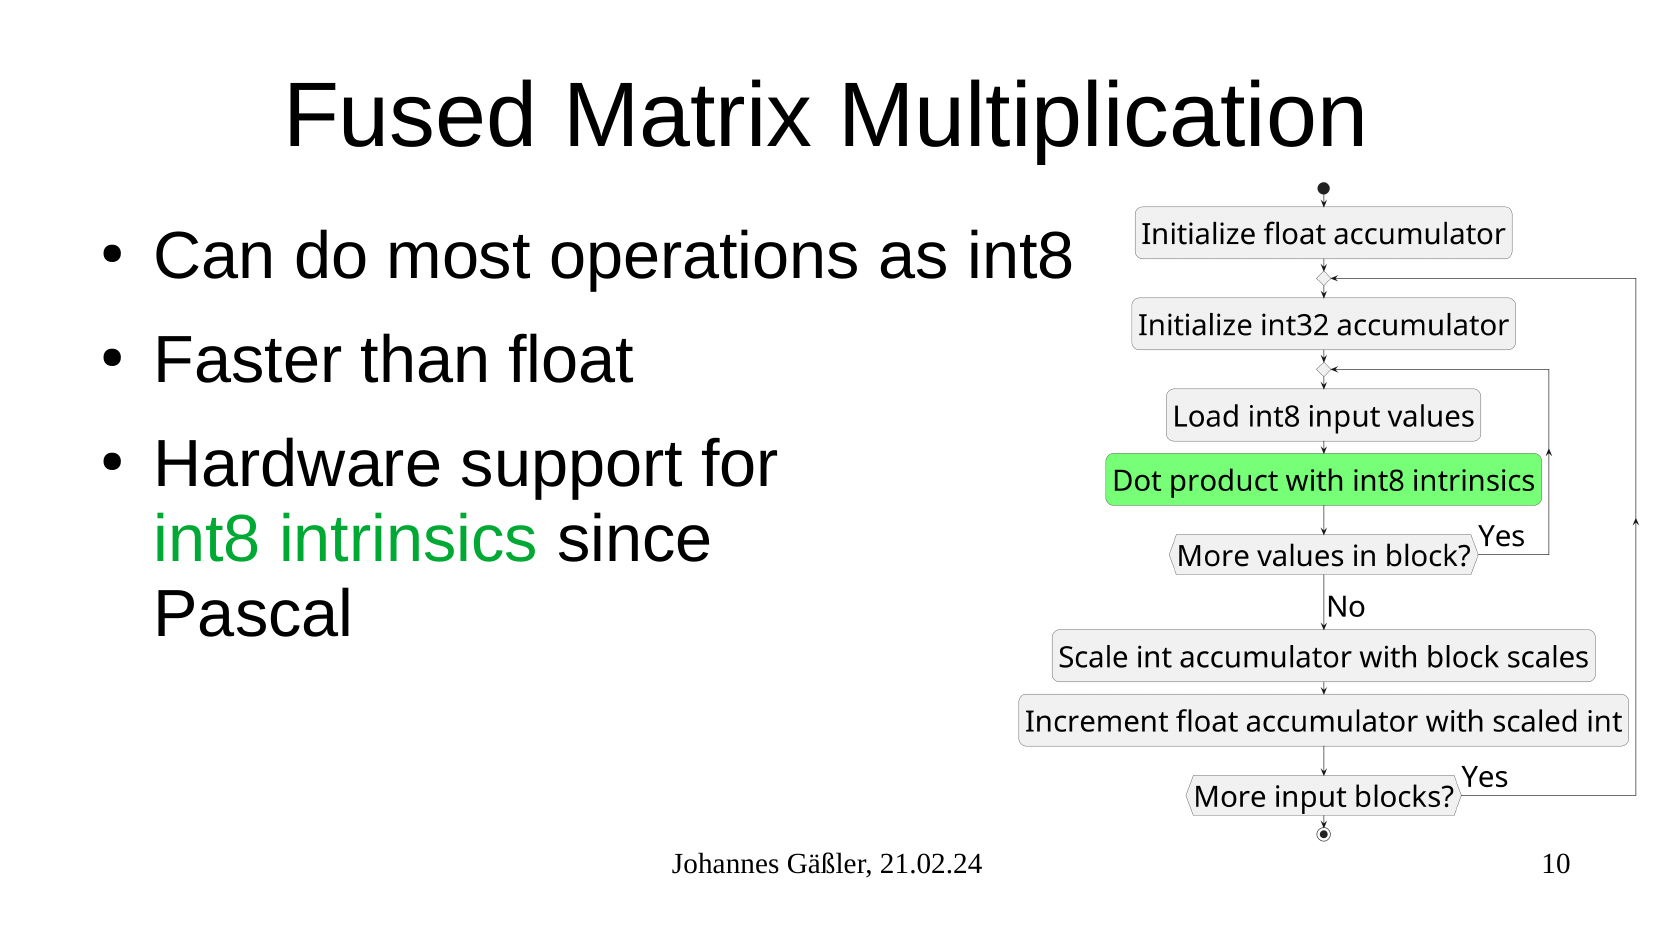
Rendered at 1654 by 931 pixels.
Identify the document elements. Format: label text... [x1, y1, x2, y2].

list Can do most operations as int8 Faster than float Hardware support for int8 intrinsics since Pascal [82, 217, 1571, 758]
title Fused Matrix Multiplication [82, 37, 1571, 193]
picture [1012, 176, 1651, 847]
